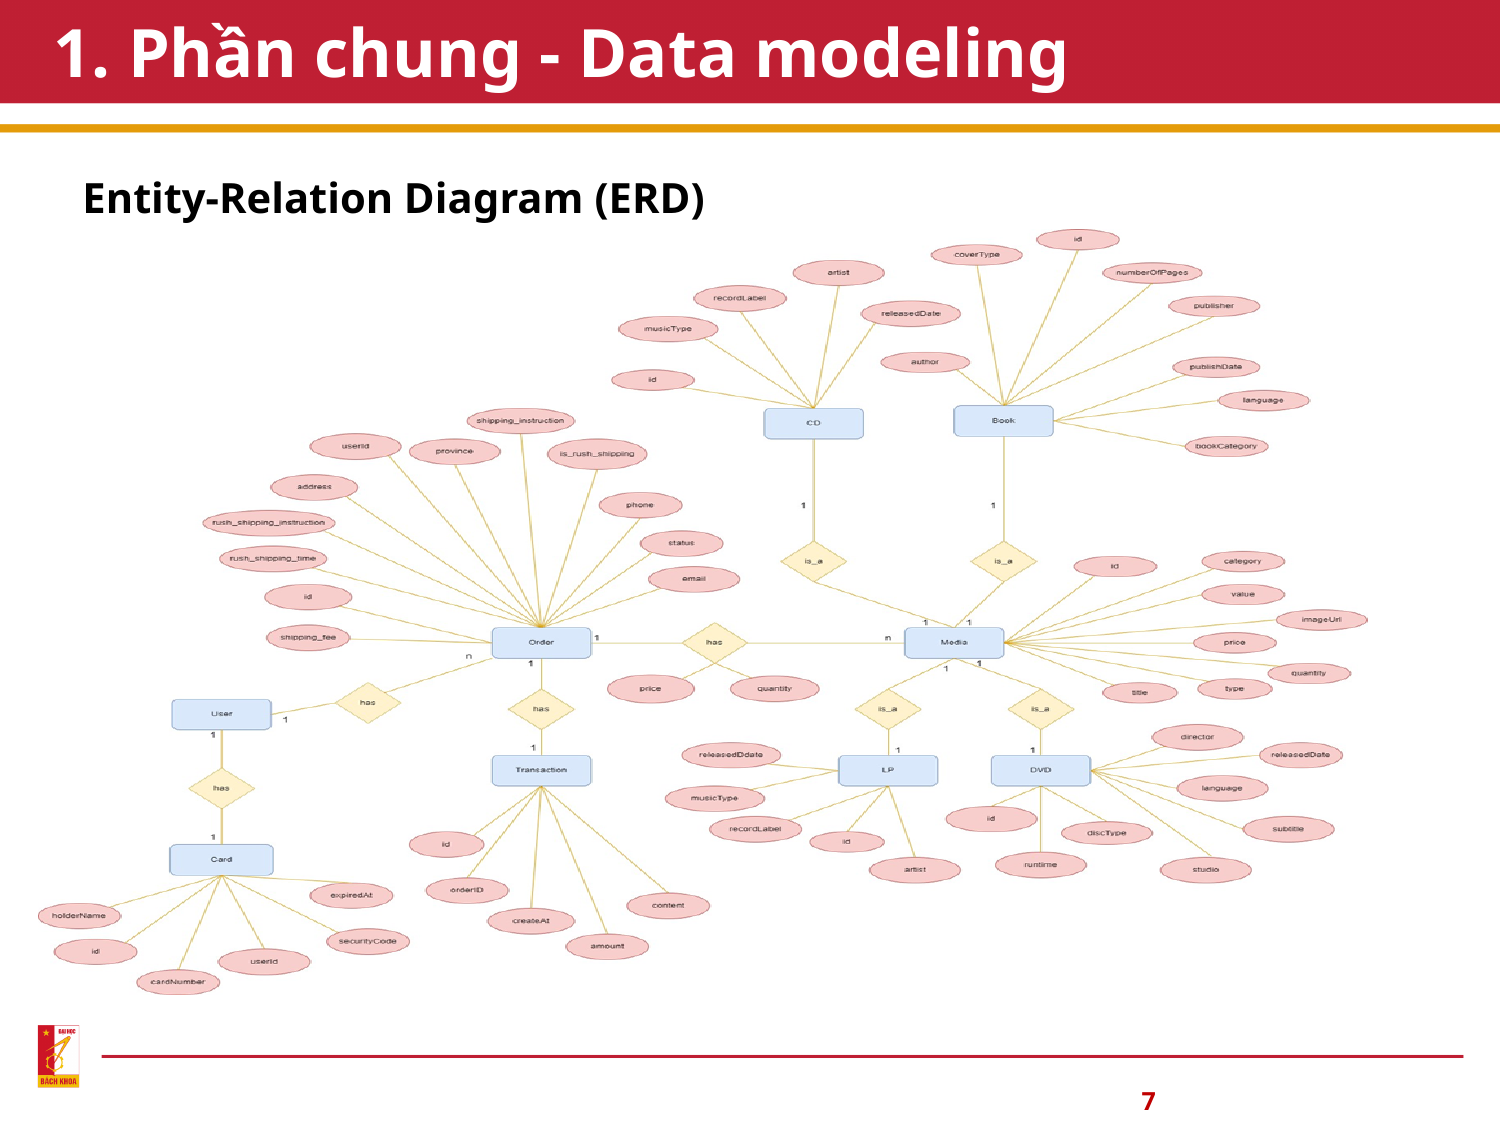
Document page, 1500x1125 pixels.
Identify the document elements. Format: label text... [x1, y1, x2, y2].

title 1. Phần chung - Data modeling [38, 12, 1462, 87]
picture [38, 229, 1368, 996]
text_box [1126, 1078, 1465, 1125]
text_box Entity-Relation Diagram (ERD) [67, 164, 678, 230]
